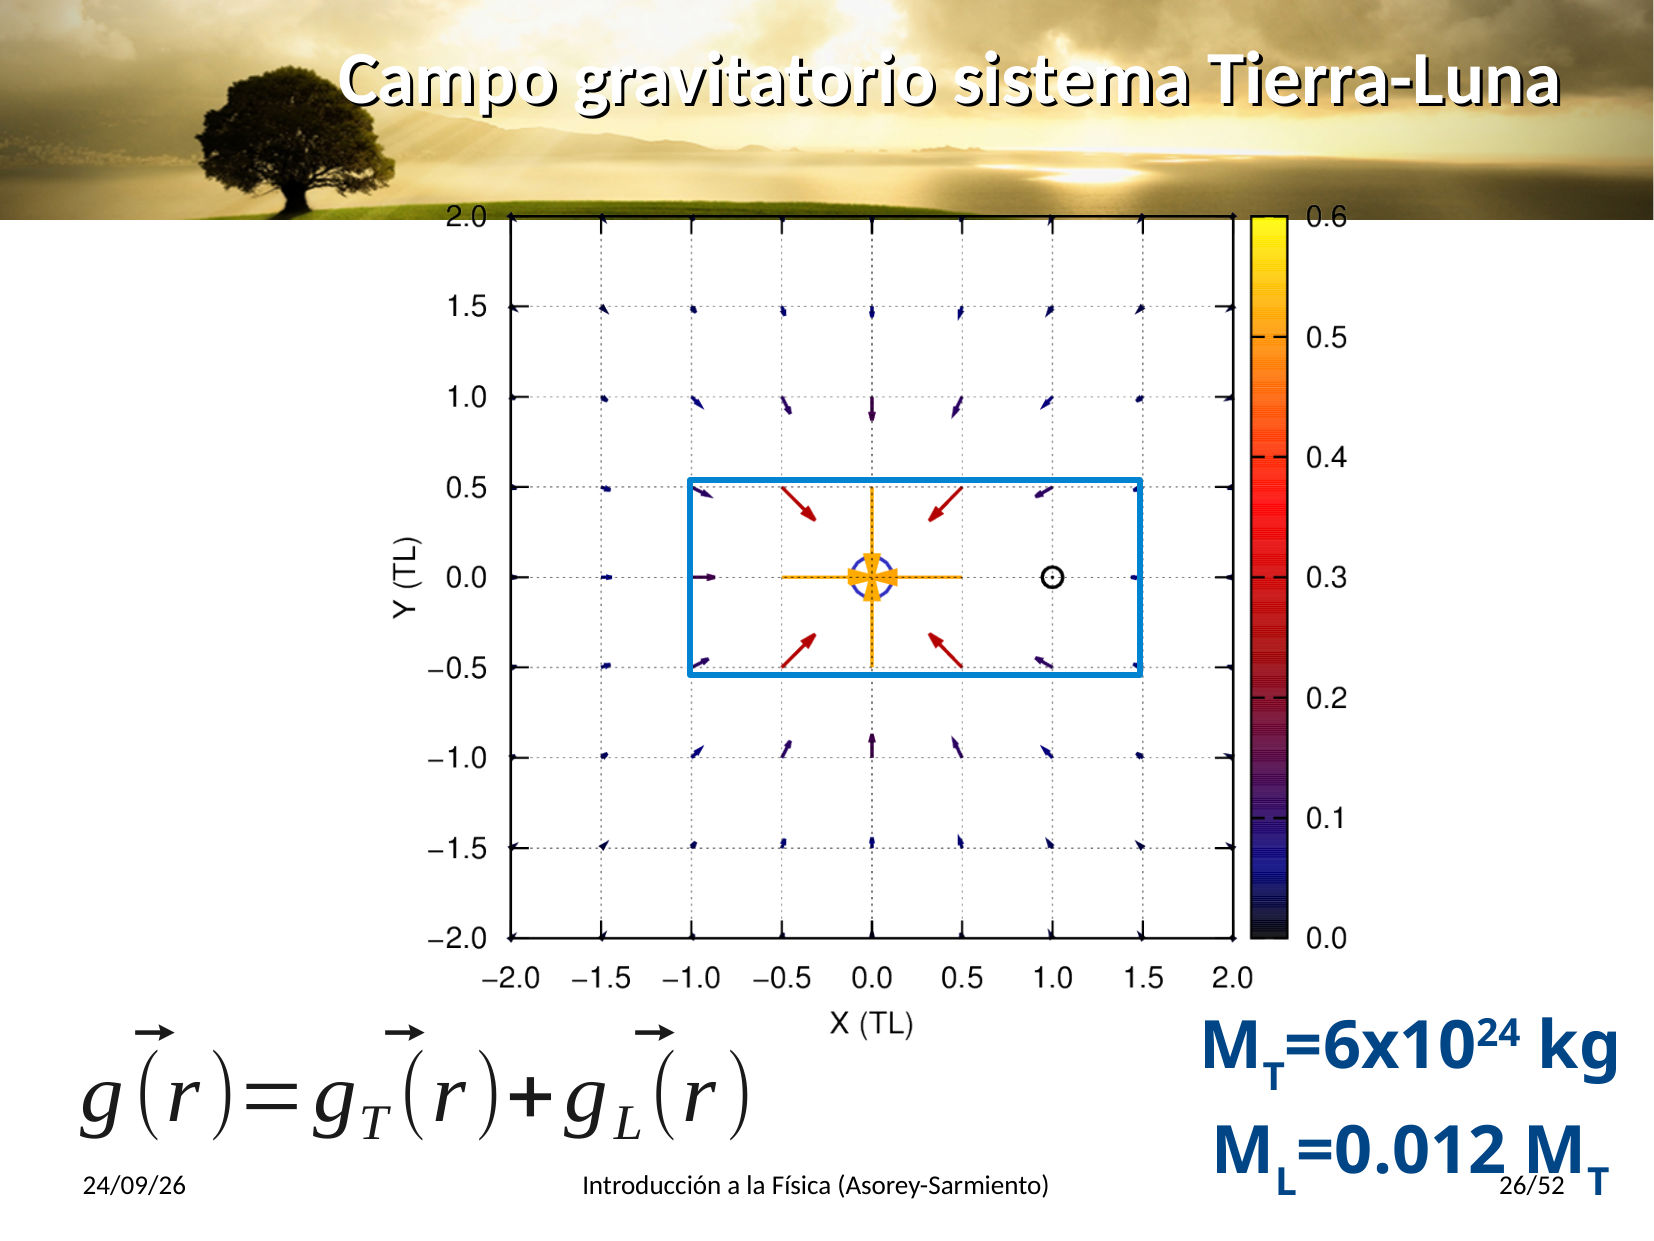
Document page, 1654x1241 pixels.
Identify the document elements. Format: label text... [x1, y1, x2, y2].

chart [71, 1020, 761, 1151]
text_box MT=6x1024 kg ML=0.012 MT [1185, 990, 1617, 1191]
title Campo gravitatorio sistema Tierra-Luna [75, 19, 1564, 151]
picture [0, 0, 1654, 1141]
